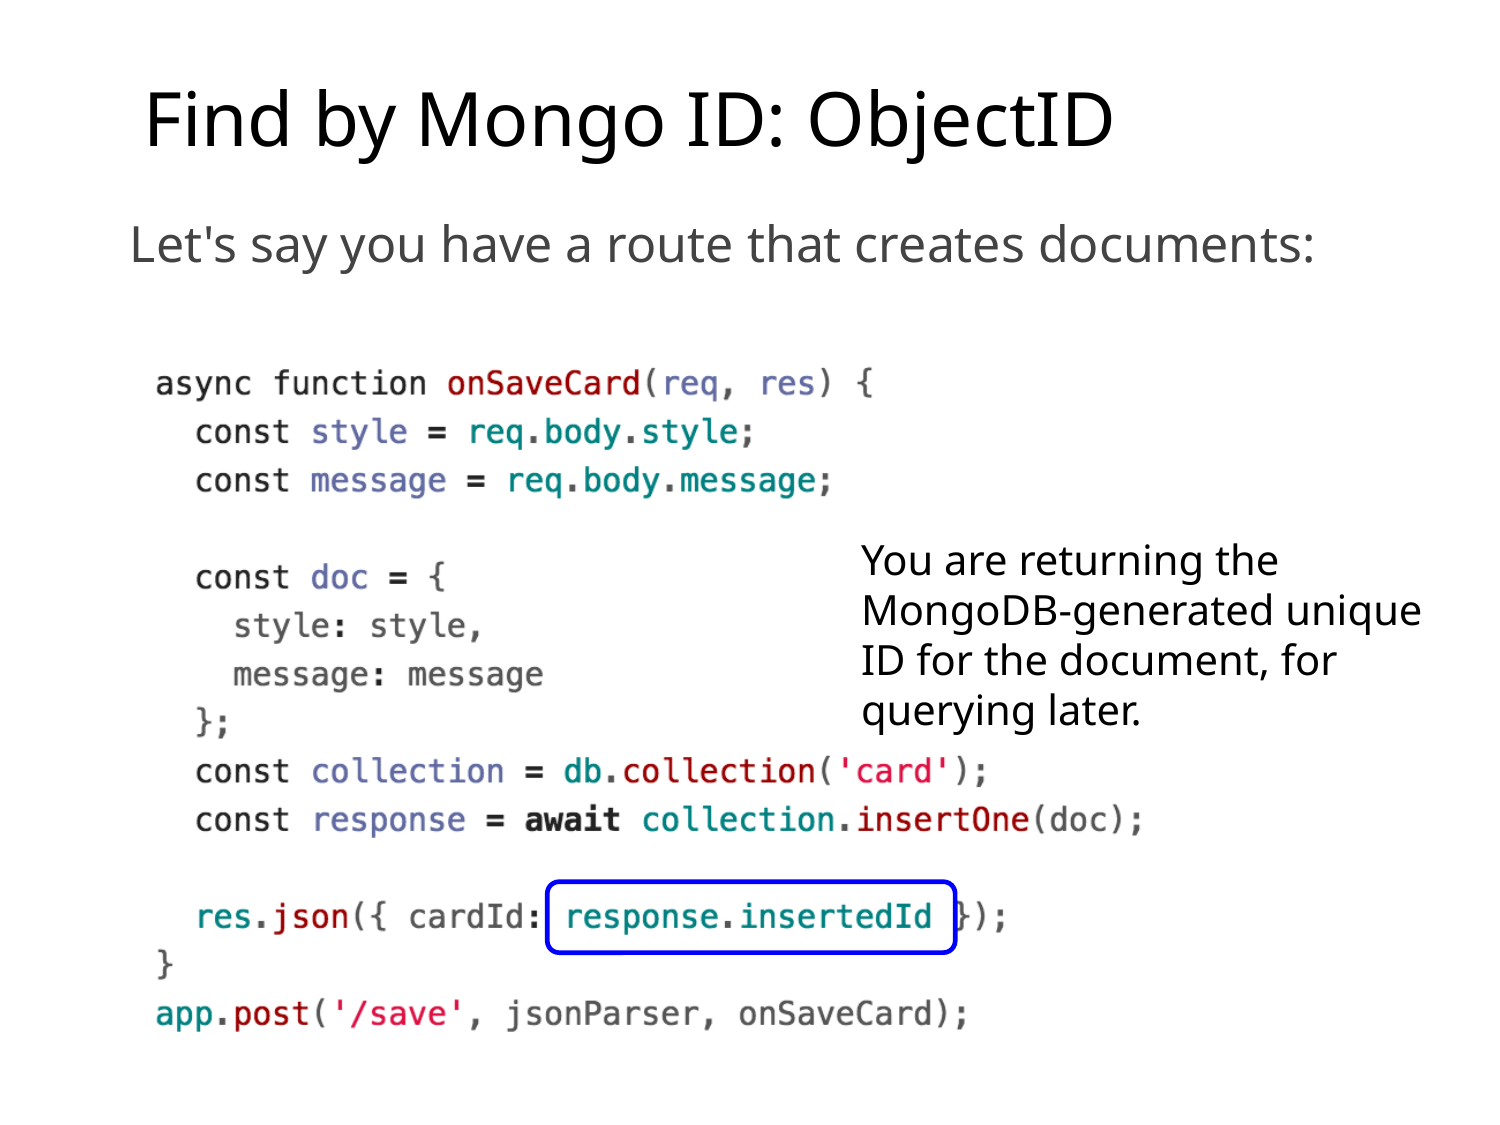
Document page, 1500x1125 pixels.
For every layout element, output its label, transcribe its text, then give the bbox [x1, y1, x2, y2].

picture [139, 360, 1161, 1055]
list Let's say you have a route that creates documents: [115, 188, 1359, 315]
title Find by Mongo ID: ObjectID [128, 56, 1372, 183]
text_box You are returning the MongoDB-generated unique ID for the document, for querying later. [831, 488, 1489, 780]
